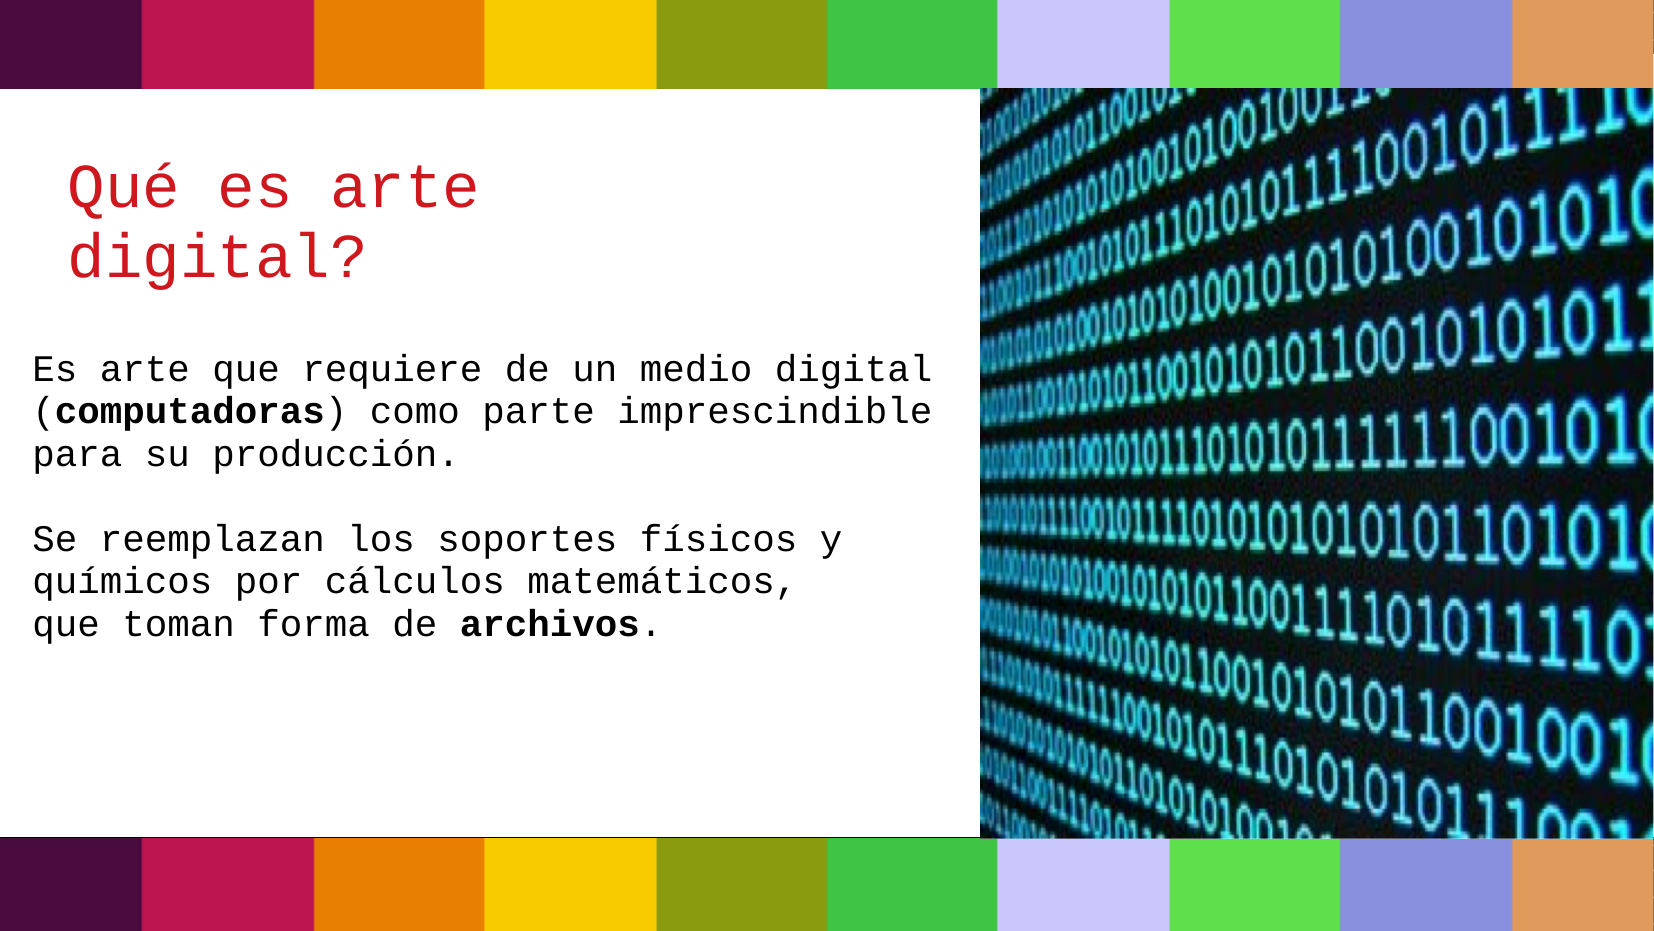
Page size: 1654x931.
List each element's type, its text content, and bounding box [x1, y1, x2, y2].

picture [990, 622, 996, 632]
text_box Es arte que requiere de un medio digital (computadoras) como parte imprescindible para su producción. Se reemplazan los soportes físicos y químicos por cálculos matemáticos, que toman forma de archivos. [17, 342, 980, 741]
text_box Qué es arte digital? [53, 147, 788, 305]
picture [0, 0, 1654, 931]
